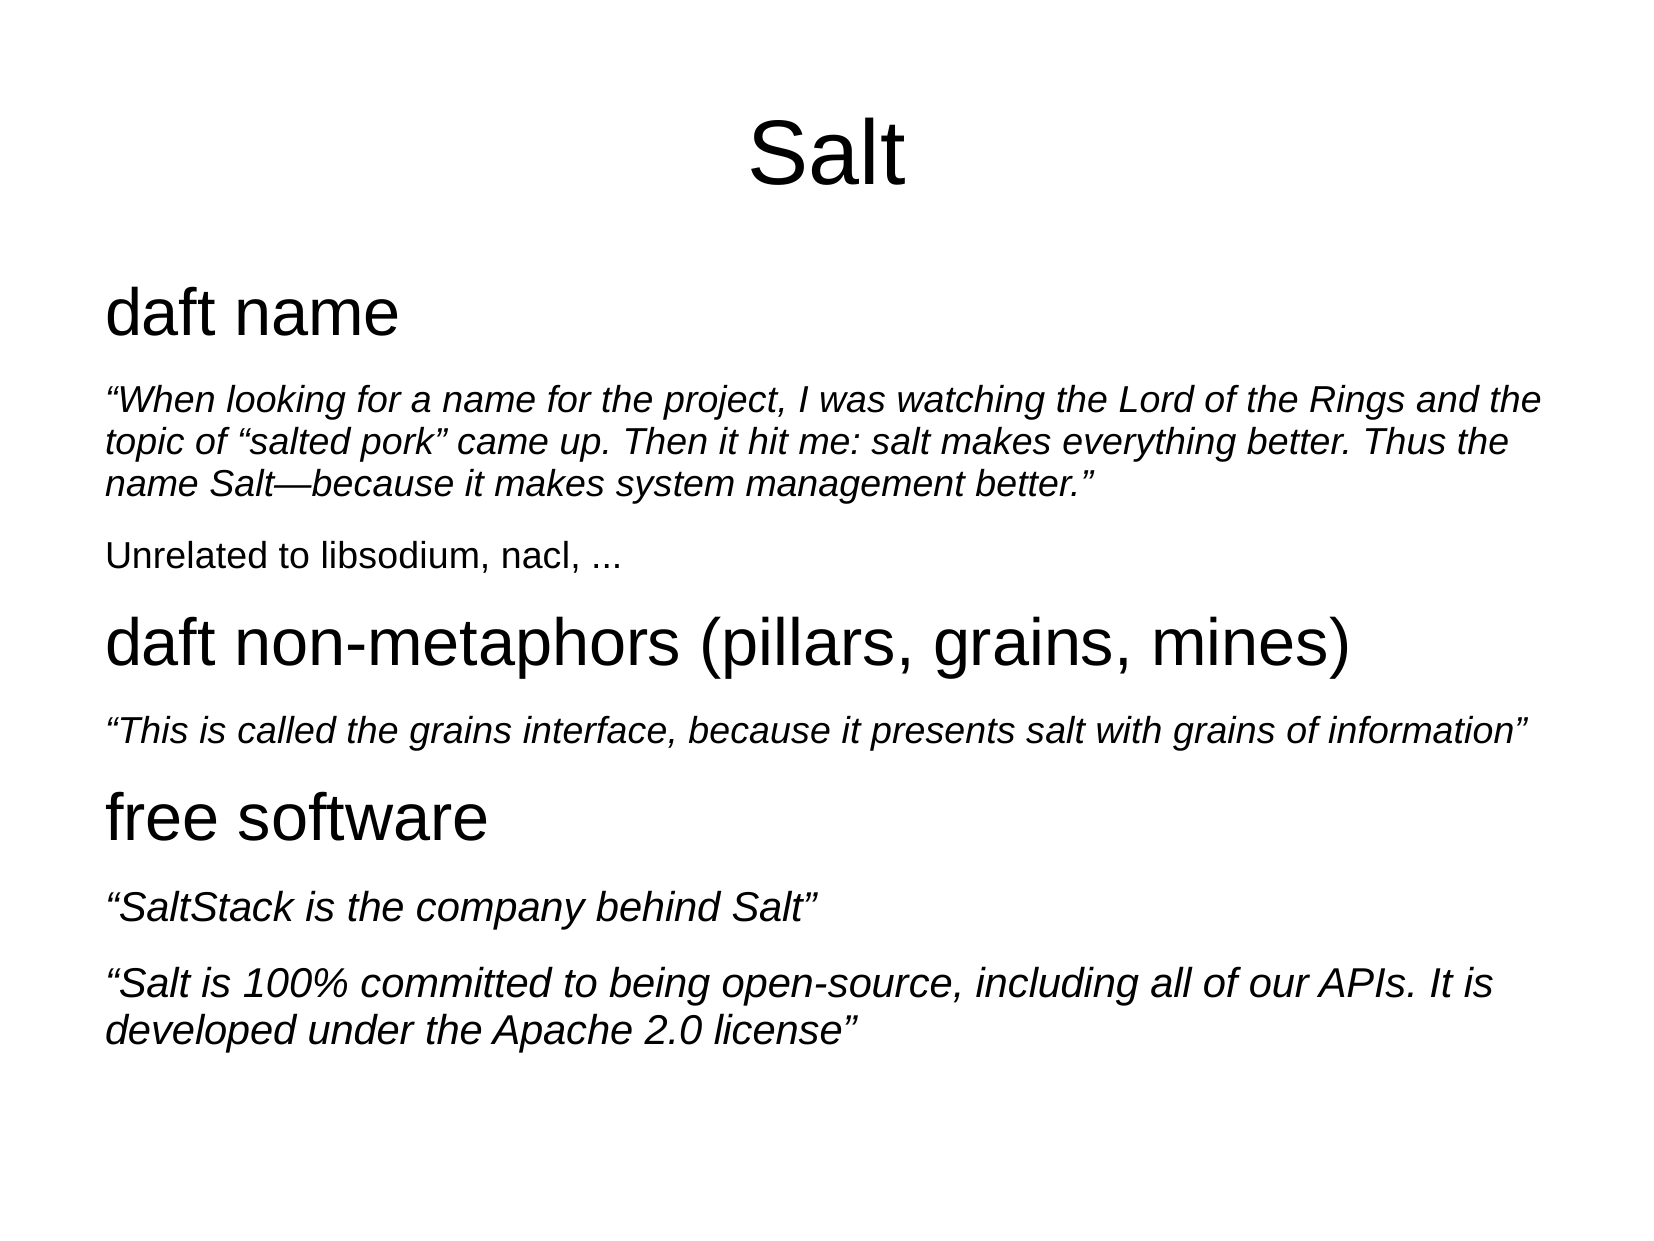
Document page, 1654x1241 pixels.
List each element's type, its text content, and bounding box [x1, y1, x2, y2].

list daft name “When looking for a name for the project, I was watching the Lord of the Rings and the topic of “salted pork” came up. Then it hit me: salt makes everything better. Thus the name Salt—because it makes system management better.” Unrelated to libsodium, nacl, ... daft non-metaphors (pillars, grains, mines) “This is called the grains interface, because it presents salt with grains of information” free software “SaltStack is the company behind Salt” “Salt is 100% committed to being open-source, including all of our APIs. It is developed under the Apache 2.0 license” [105, 275, 1561, 1126]
title Salt [82, 49, 1571, 257]
